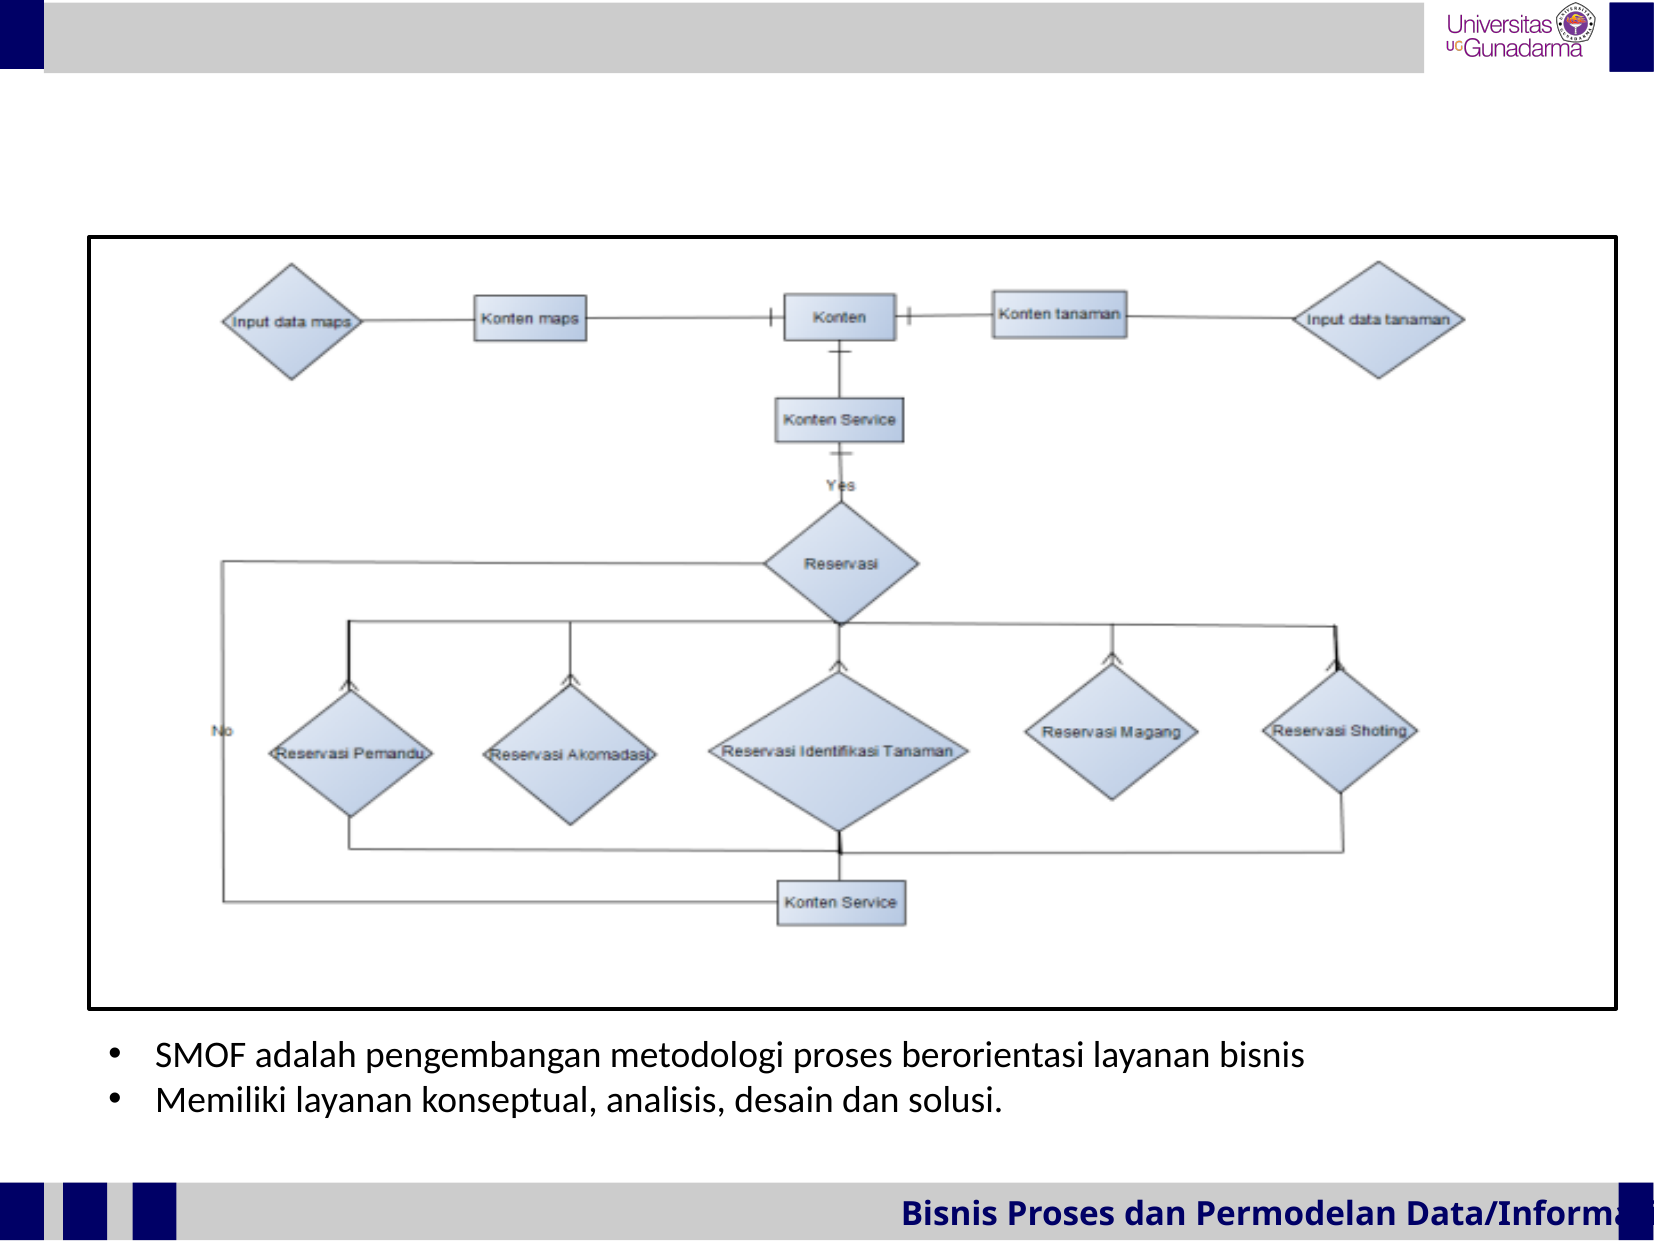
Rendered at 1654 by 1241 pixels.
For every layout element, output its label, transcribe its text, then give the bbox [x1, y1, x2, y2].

text_box SMOF adalah pengembangan metodologi proses berorientasi layanan bisnis Memiliki layanan konseptual, analisis, desain dan solusi. [93, 1022, 1322, 1128]
picture [1437, 2, 1610, 62]
picture [182, 239, 1482, 944]
text_box [89, 237, 1616, 1009]
